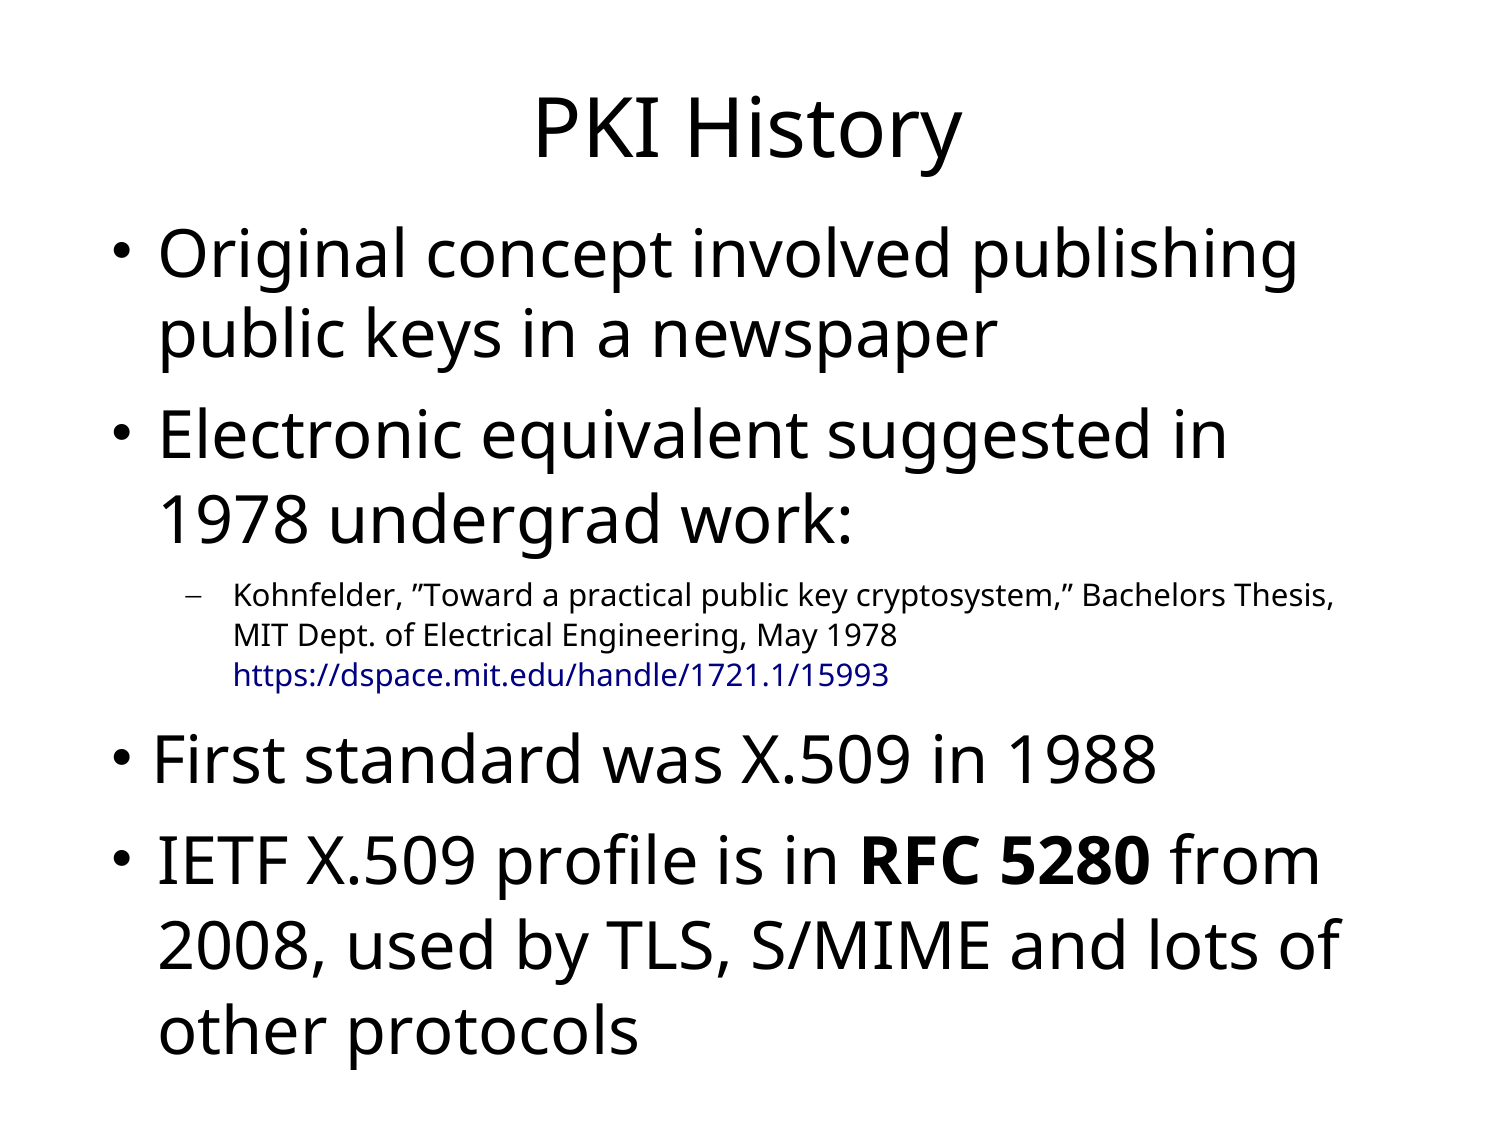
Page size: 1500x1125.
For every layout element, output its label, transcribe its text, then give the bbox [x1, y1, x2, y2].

text_box PKI History [110, 29, 1386, 209]
text_box Original concept involved publishing public keys in a newspaper Electronic equivalent suggested in 1978 undergrad work: Kohnfelder, ”Toward a practical public key cryptosystem,” Bachelors Thesis, MIT Dept. of Electrical Engineering, May 1978 https://dspace.mit.edu/handle/1721.1/15993 First standard was X.509 in 1988 IETF X.509 profile is in RFC 5280 from 2008, used by TLS, S/MIME and lots of other protocols [110, 209, 1386, 1106]
